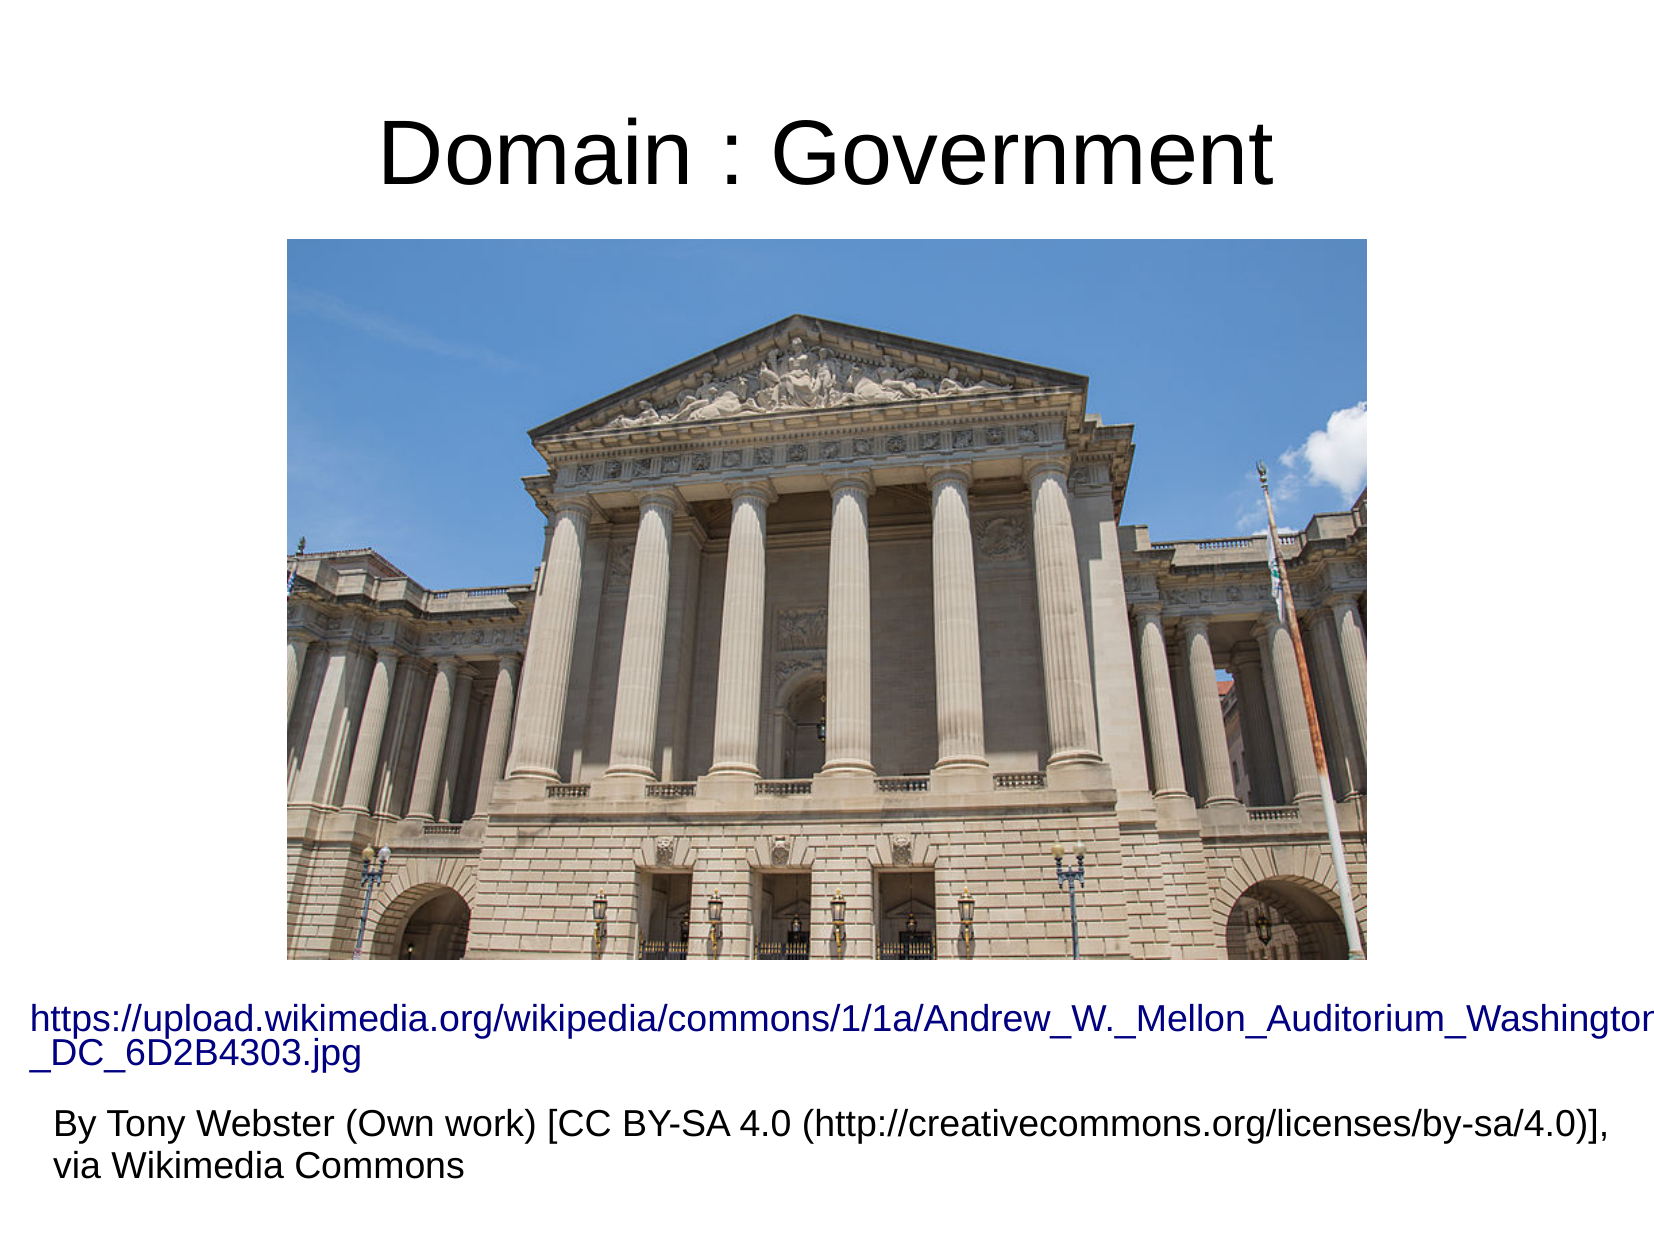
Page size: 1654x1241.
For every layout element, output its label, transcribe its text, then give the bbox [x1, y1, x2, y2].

text_box https://upload.wikimedia.org/wikipedia/commons/1/1a/Andrew_W._Mellon_Auditorium_Washington_DC_6D2B4303.jpg [15, 990, 1654, 1089]
text_box By Tony Webster (Own work) [CC BY-SA 4.0 (http://creativecommons.org/licenses/by-sa/4.0)], via Wikimedia Commons [38, 1095, 1654, 1194]
title Domain : Government [82, 49, 1571, 257]
picture [287, 239, 1367, 960]
